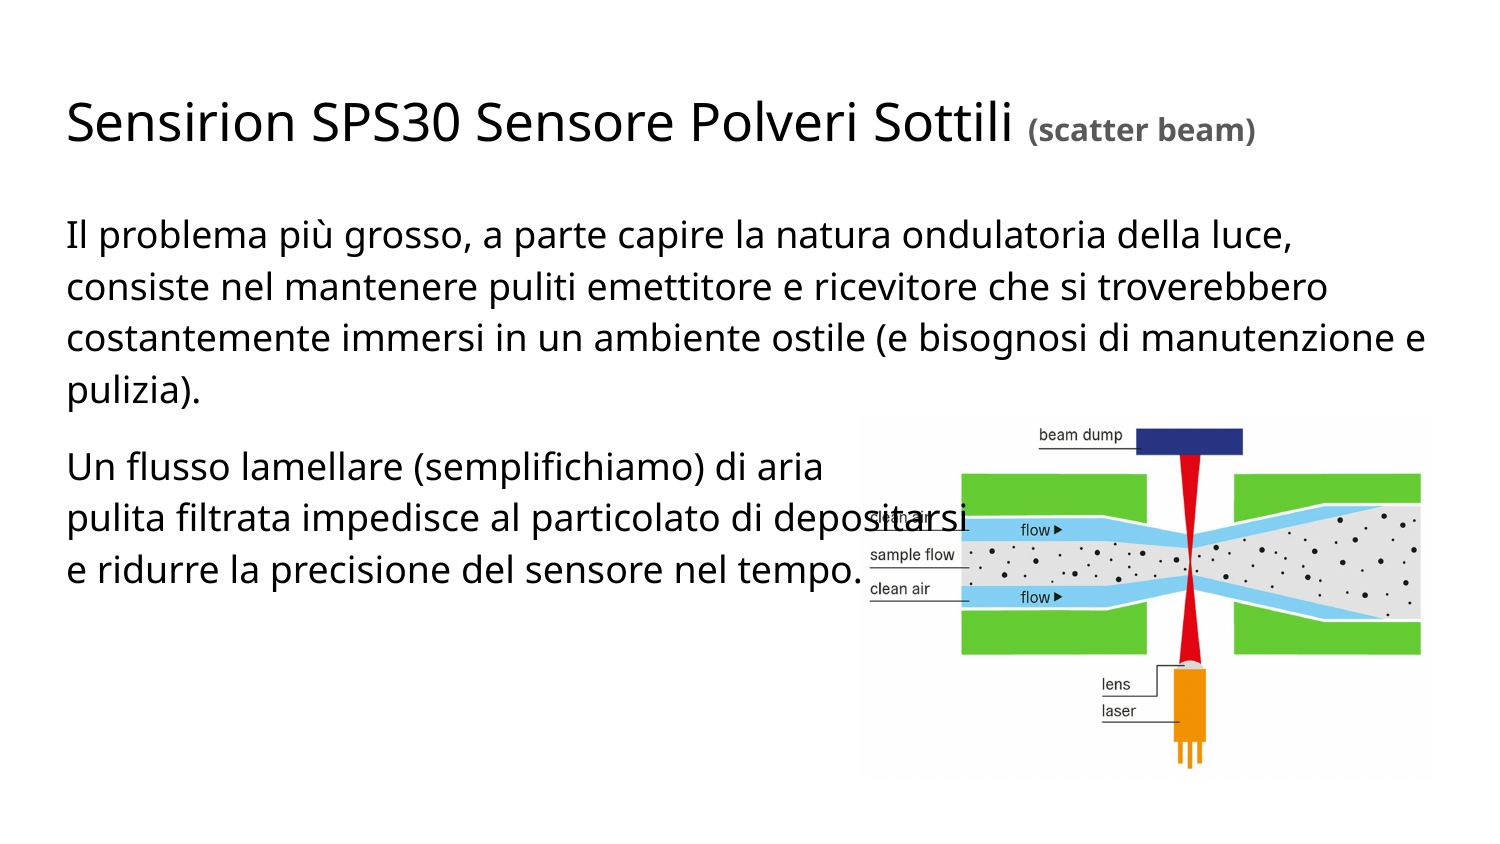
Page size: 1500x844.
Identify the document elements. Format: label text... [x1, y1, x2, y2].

picture [861, 750, 1433, 781]
title Sensirion SPS30 Sensore Polveri Sottili (scatter beam) [51, 72, 1449, 167]
list Il problema più grosso, a parte capire la natura ondulatoria della luce, consiste nel mantenere puliti emettitore e ricevitore che si troverebbero costantemente immersi in un ambiente ostile (e bisognosi di manutenzione e pulizia). Un flusso lamellare (semplifichiamo) di aria pulita filtrata impedisce al particolato di depositarsi e ridurre la precisione del sensore nel tempo. [51, 189, 1449, 750]
